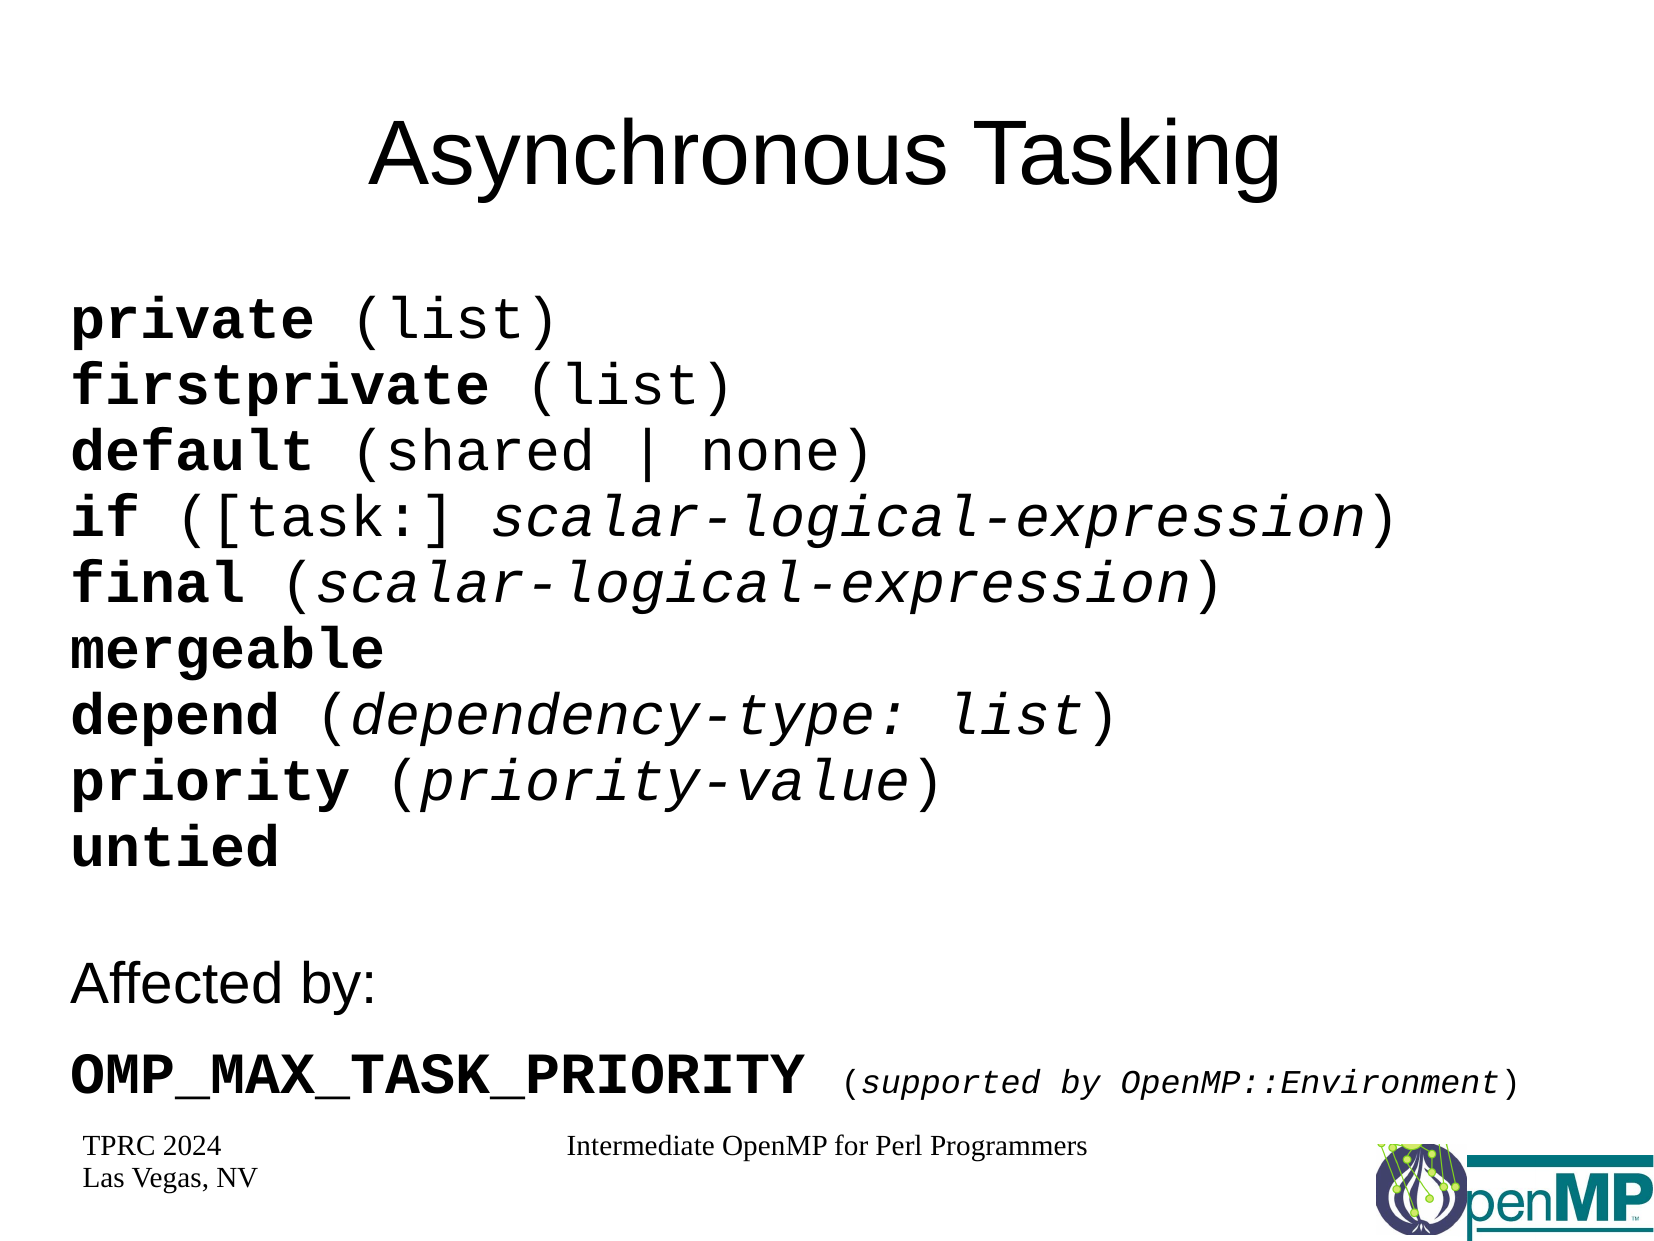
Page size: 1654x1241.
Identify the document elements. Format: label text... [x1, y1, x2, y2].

picture [1376, 1144, 1654, 1241]
list private (list) firstprivate (list) default (shared | none) if ([task:] scalar-logical-expression) final (scalar-logical-expression) mergeable depend (dependency-type: list) priority (priority-value) untied Affected by: OMP_MAX_TASK_PRIORITY (supported by OpenMP::Environment) [70, 290, 1624, 1109]
title Asynchronous Tasking [82, 49, 1571, 257]
